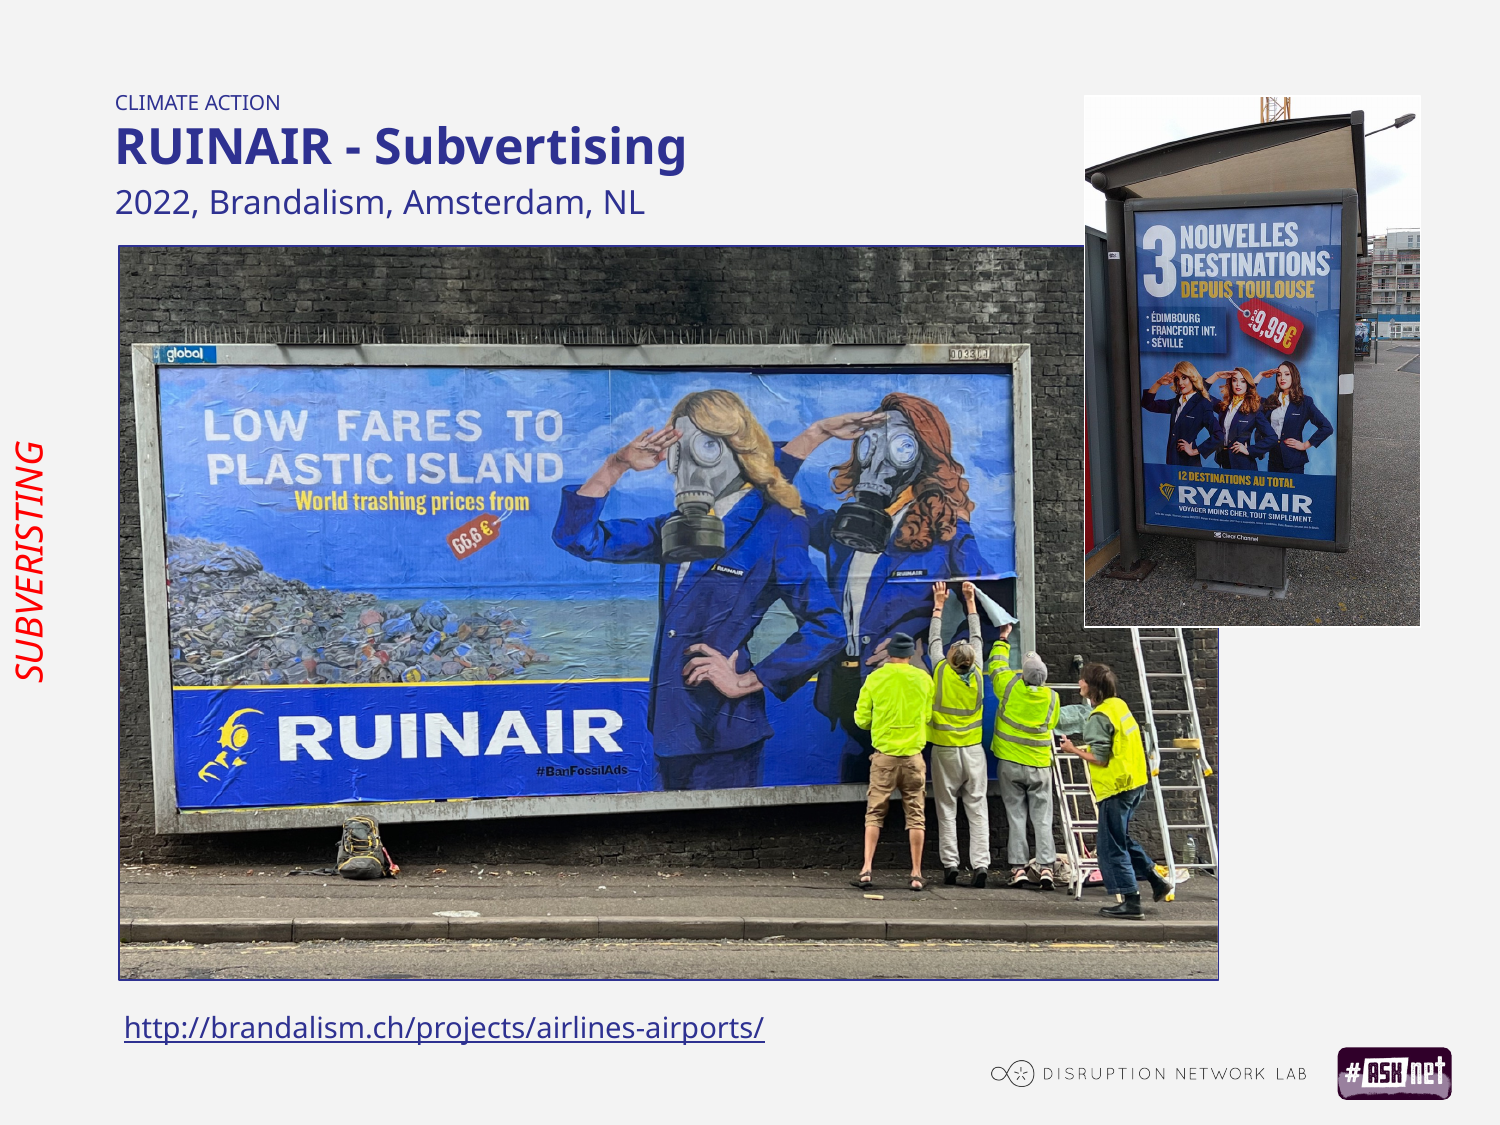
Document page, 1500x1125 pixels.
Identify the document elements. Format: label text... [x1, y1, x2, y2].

picture [991, 1060, 1306, 1087]
text_box SUBVERISTING [0, 2, 56, 1123]
picture [1337, 1047, 1452, 1100]
text_box CLIMATE ACTION RUINAIR - Subvertising 2022, Brandalism, Amsterdam, NL [99, 75, 1198, 160]
picture [1085, 96, 1420, 627]
picture [119, 246, 1218, 980]
text_box http://brandalism.ch/projects/airlines-airports/ [108, 994, 1406, 1039]
